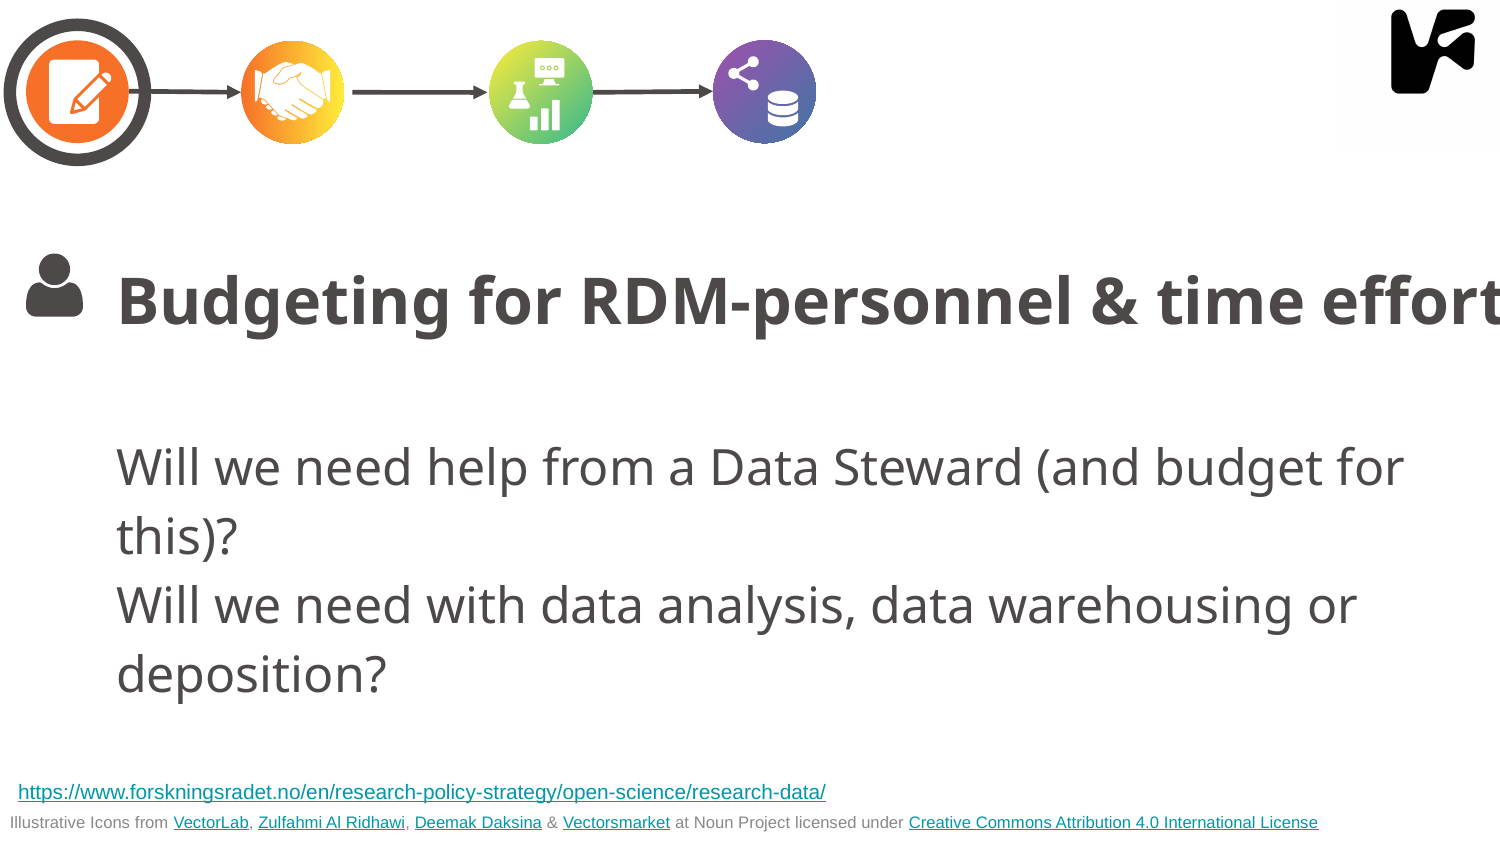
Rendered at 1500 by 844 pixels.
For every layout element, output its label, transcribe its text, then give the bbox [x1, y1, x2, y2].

picture [1338, 0, 1500, 147]
text_box [241, 40, 344, 144]
text_box [38, 253, 71, 286]
text_box [713, 40, 816, 144]
text_box https://www.forskningsradet.no/en/research-policy-strategy/open-science/research-data/ [3, 763, 1480, 819]
text_box Budgeting for RDM-personnel & time effort Will we need help from a Data Steward (and budget for this)? Will we need with data analysis, data warehousing or deposition? [26, 233, 1500, 844]
text_box [26, 40, 129, 144]
text_box [26, 282, 83, 317]
text_box [489, 40, 593, 144]
